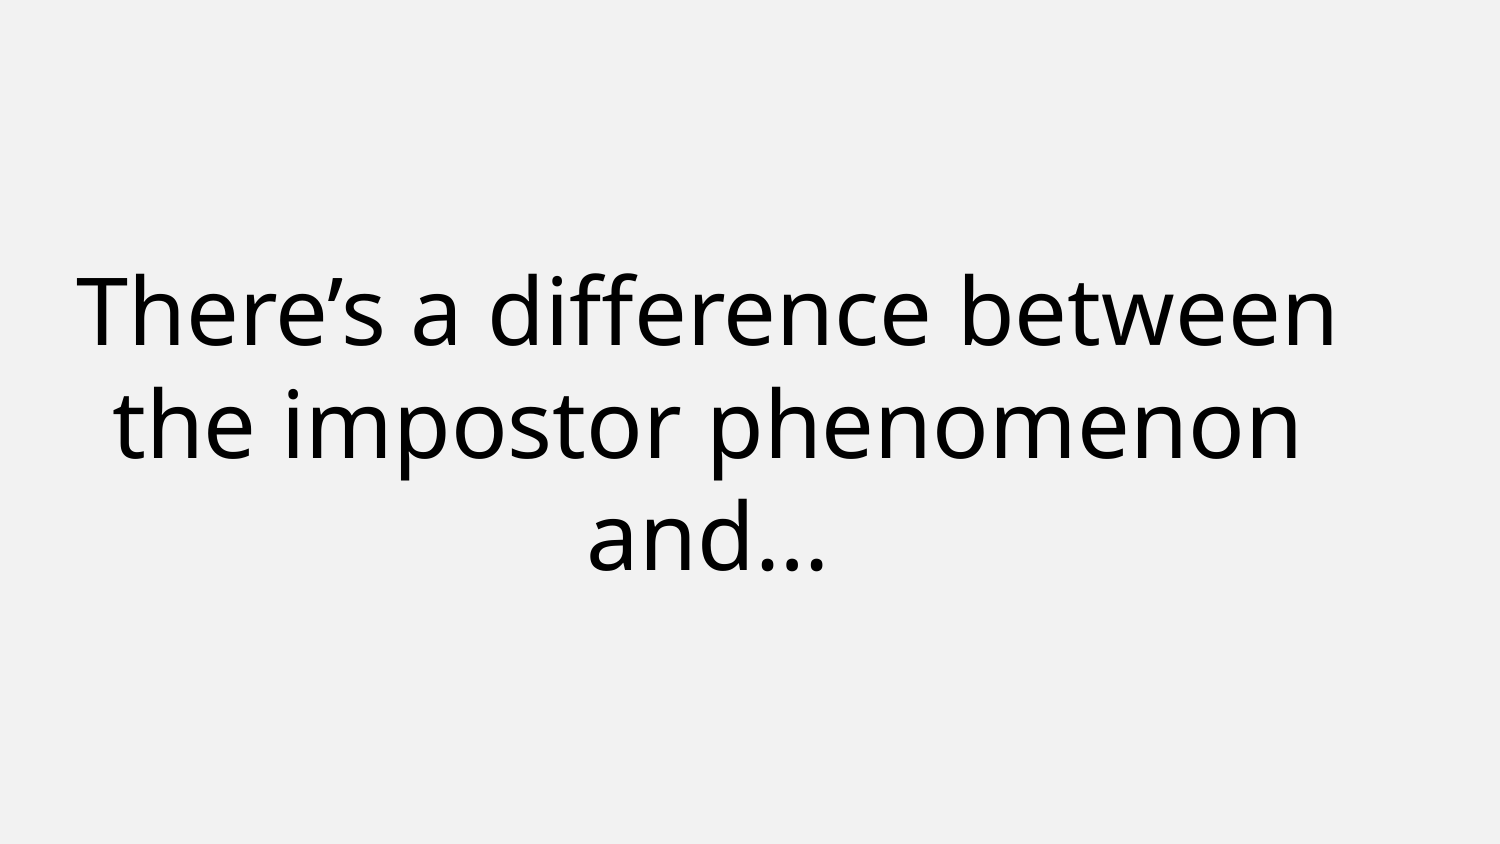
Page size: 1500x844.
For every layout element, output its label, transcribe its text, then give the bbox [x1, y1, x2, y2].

title There’s a difference between the impostor phenomenon and… [75, 36, 1342, 805]
